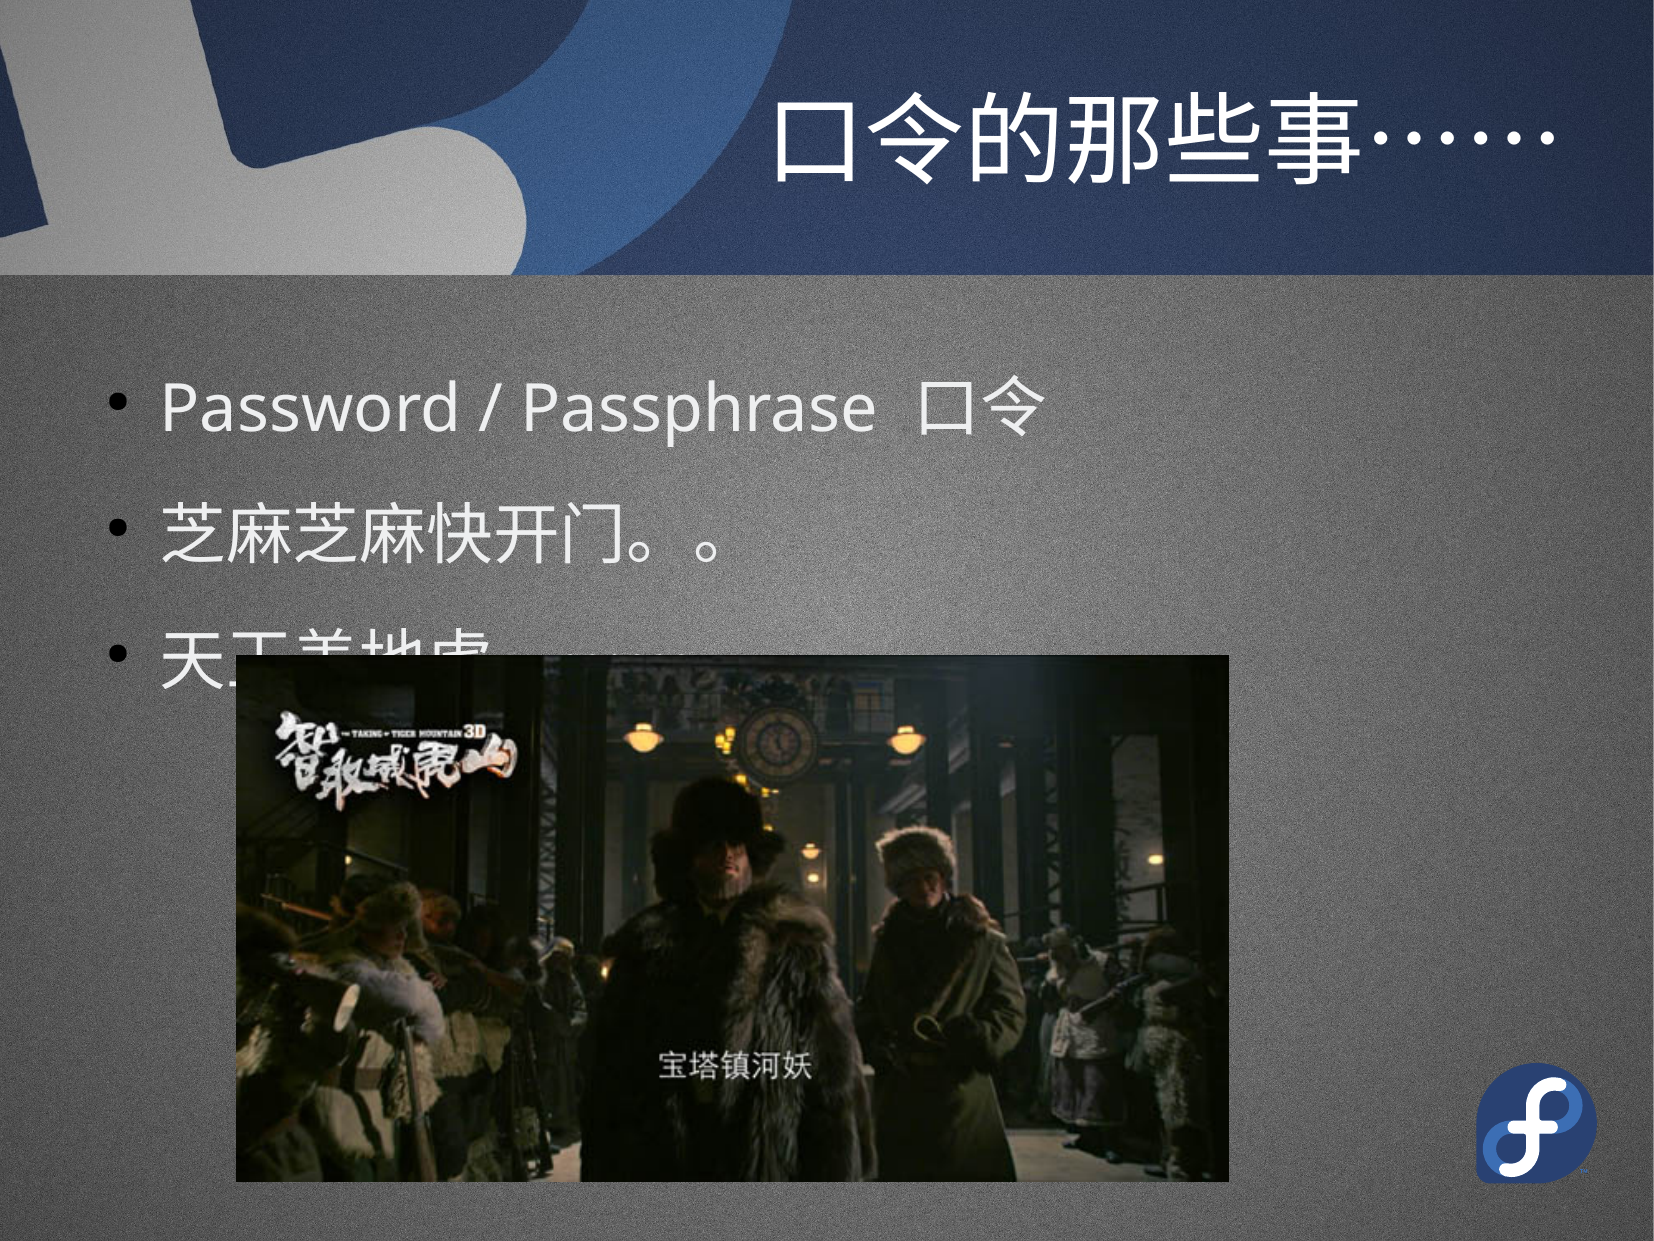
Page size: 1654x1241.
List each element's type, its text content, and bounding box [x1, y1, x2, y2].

list Password / Passphrase 口令 芝麻芝麻快开门。。 天王盖地虎，…… [88, 354, 1565, 1063]
picture [0, 0, 1654, 1241]
title 口令的那些事…… [88, 29, 1565, 237]
